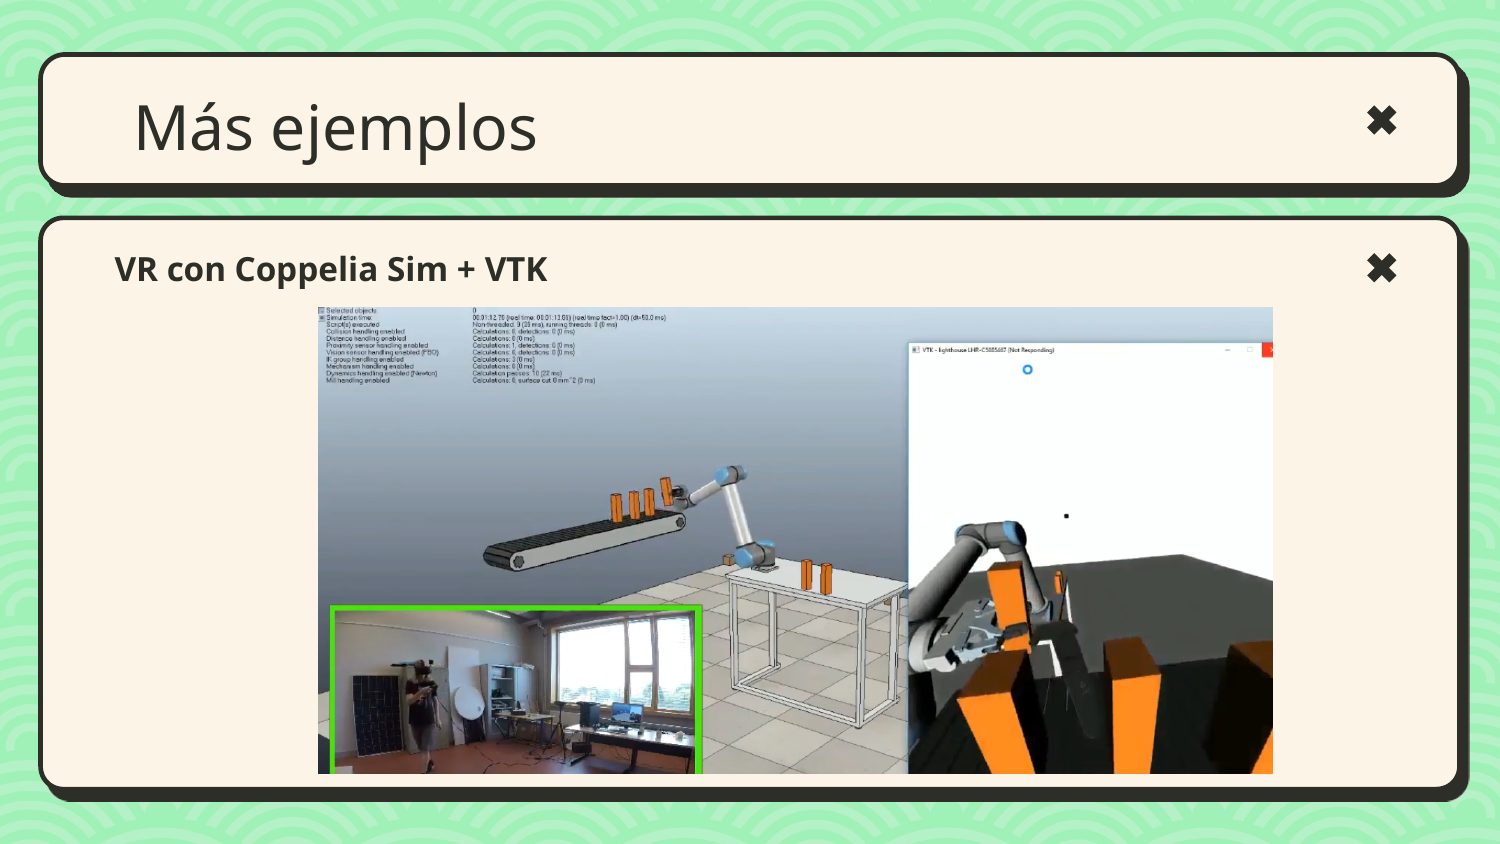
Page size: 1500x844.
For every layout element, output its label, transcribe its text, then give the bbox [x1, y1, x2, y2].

title Más ejemplos [118, 72, 1382, 167]
picture [0, 0, 1500, 844]
subtitle VR con Coppelia Sim + VTK [99, 188, 1382, 347]
